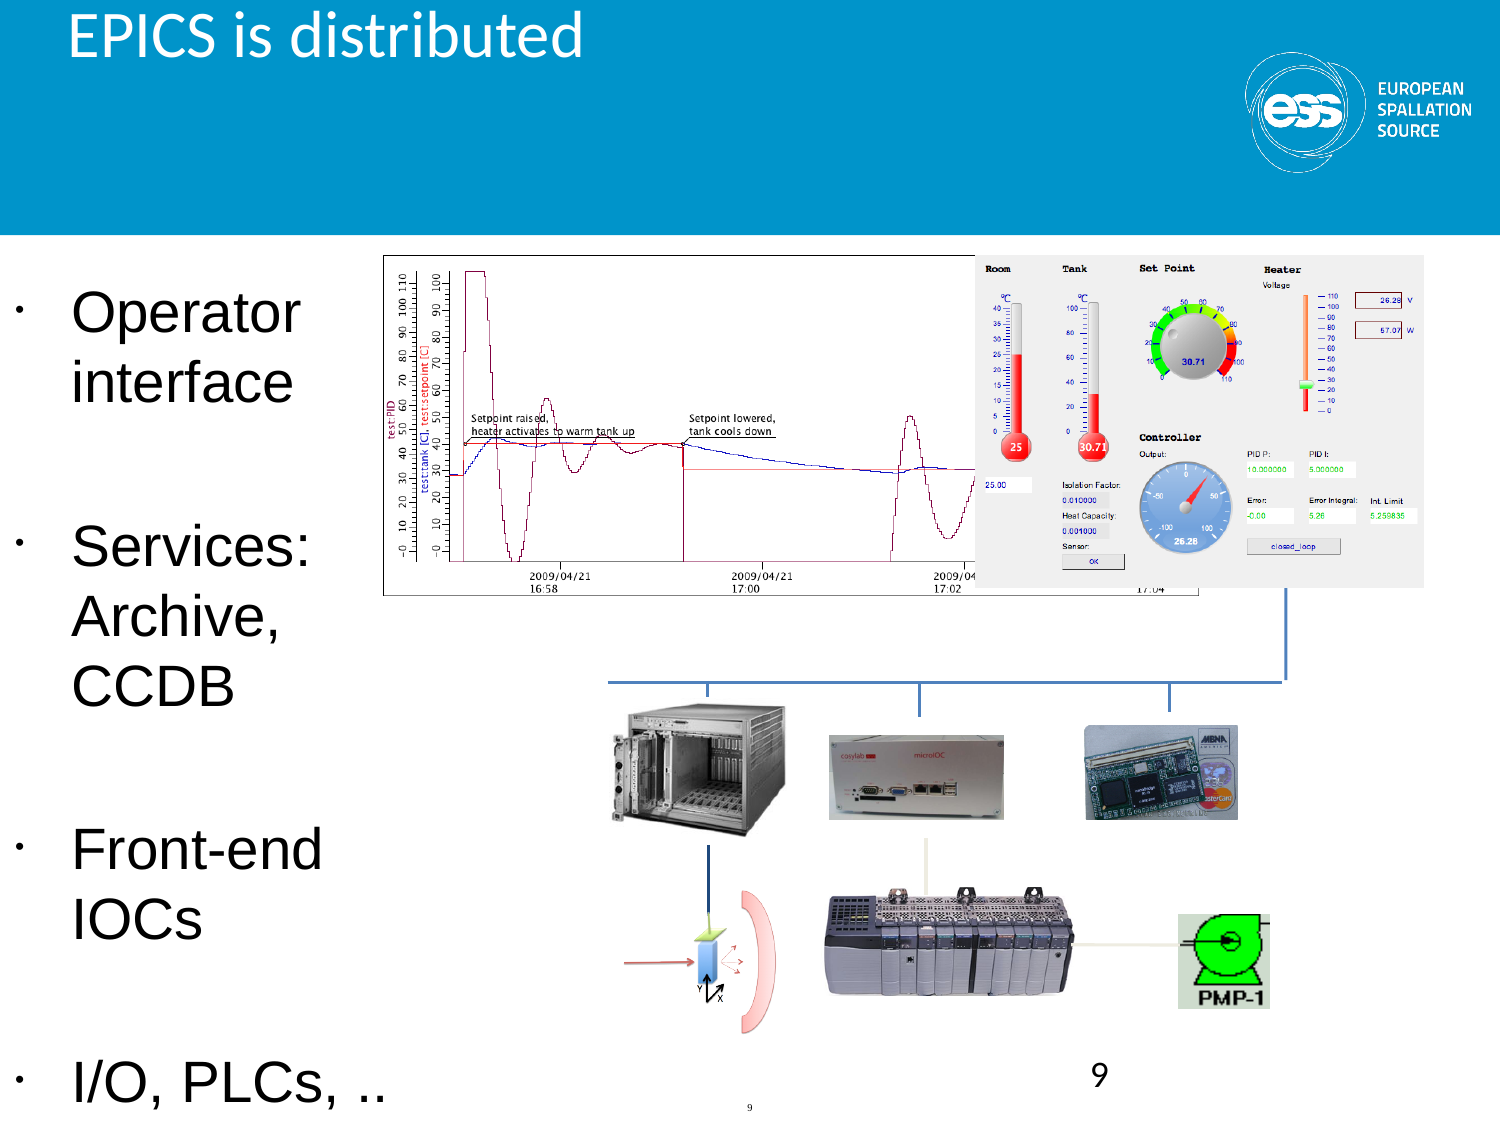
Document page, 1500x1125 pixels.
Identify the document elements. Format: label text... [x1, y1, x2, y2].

picture [1379, 83, 1385, 94]
slide_number <number> [1074, 1042, 1425, 1103]
picture [1443, 86, 1450, 93]
picture [609, 698, 787, 838]
picture [1389, 104, 1393, 115]
text_box Operator interface Services: Archive, CCDB Front-end IOCs I/O, PLCs, .. [0, 267, 443, 1000]
picture [615, 878, 784, 1043]
picture [1409, 104, 1415, 115]
picture [829, 735, 1004, 820]
picture [1454, 83, 1458, 94]
picture [1398, 109, 1406, 115]
picture [1436, 104, 1444, 115]
picture [1422, 125, 1428, 134]
picture [1400, 83, 1407, 94]
text_box <number> [512, 1092, 988, 1123]
picture [1432, 125, 1438, 136]
picture [1264, 94, 1342, 127]
picture [1084, 725, 1238, 820]
picture [383, 255, 1424, 596]
picture [1418, 104, 1423, 115]
picture [1423, 83, 1430, 94]
picture [1178, 914, 1270, 1010]
picture [813, 887, 1075, 996]
title EPICS is distributed [53, 0, 1225, 172]
